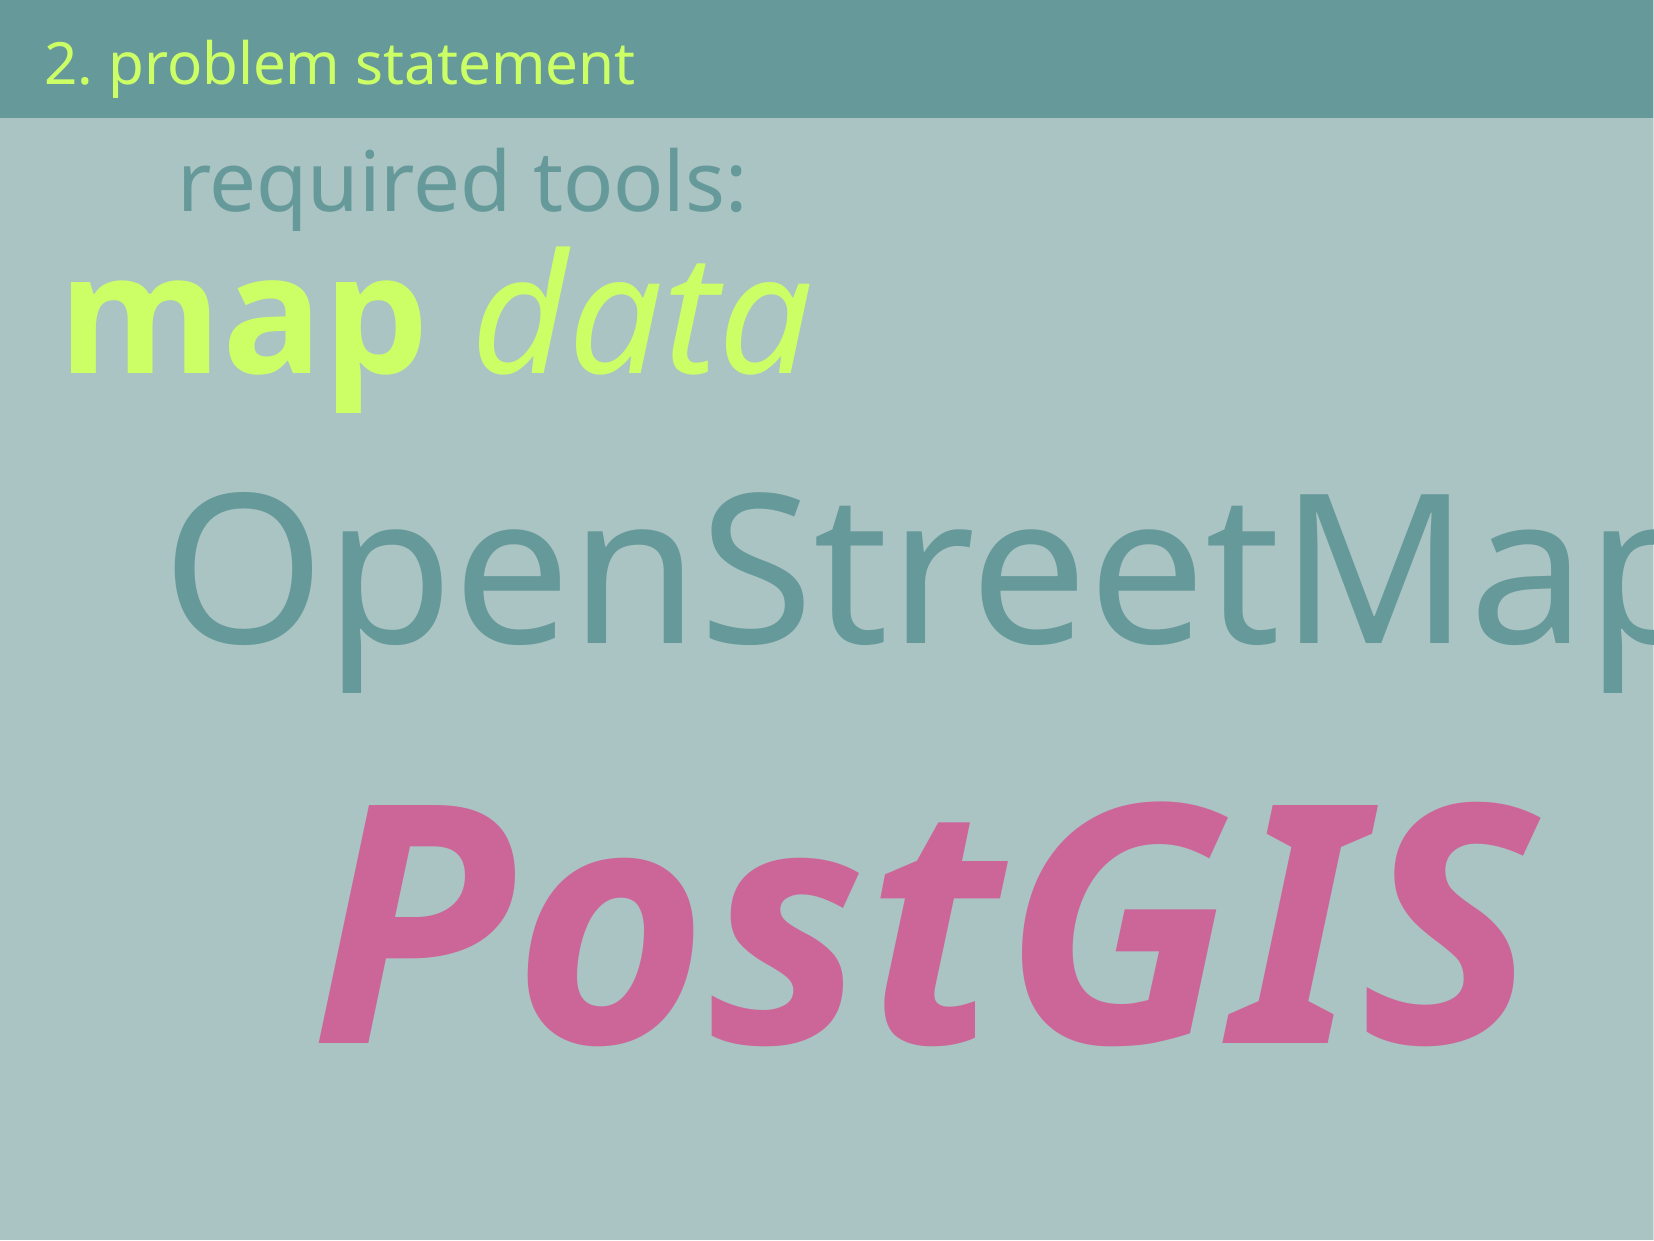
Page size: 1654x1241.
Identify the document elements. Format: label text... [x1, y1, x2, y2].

text_box 2. problem statement [29, 14, 590, 119]
text_box OpenStreetMap [147, 413, 1566, 746]
text_box PostGIS [295, 679, 1370, 1202]
text_box [1622, 545, 1654, 630]
text_box [0, 118, 1654, 1241]
text_box required tools: [162, 114, 951, 321]
text_box map data [43, 187, 1288, 457]
